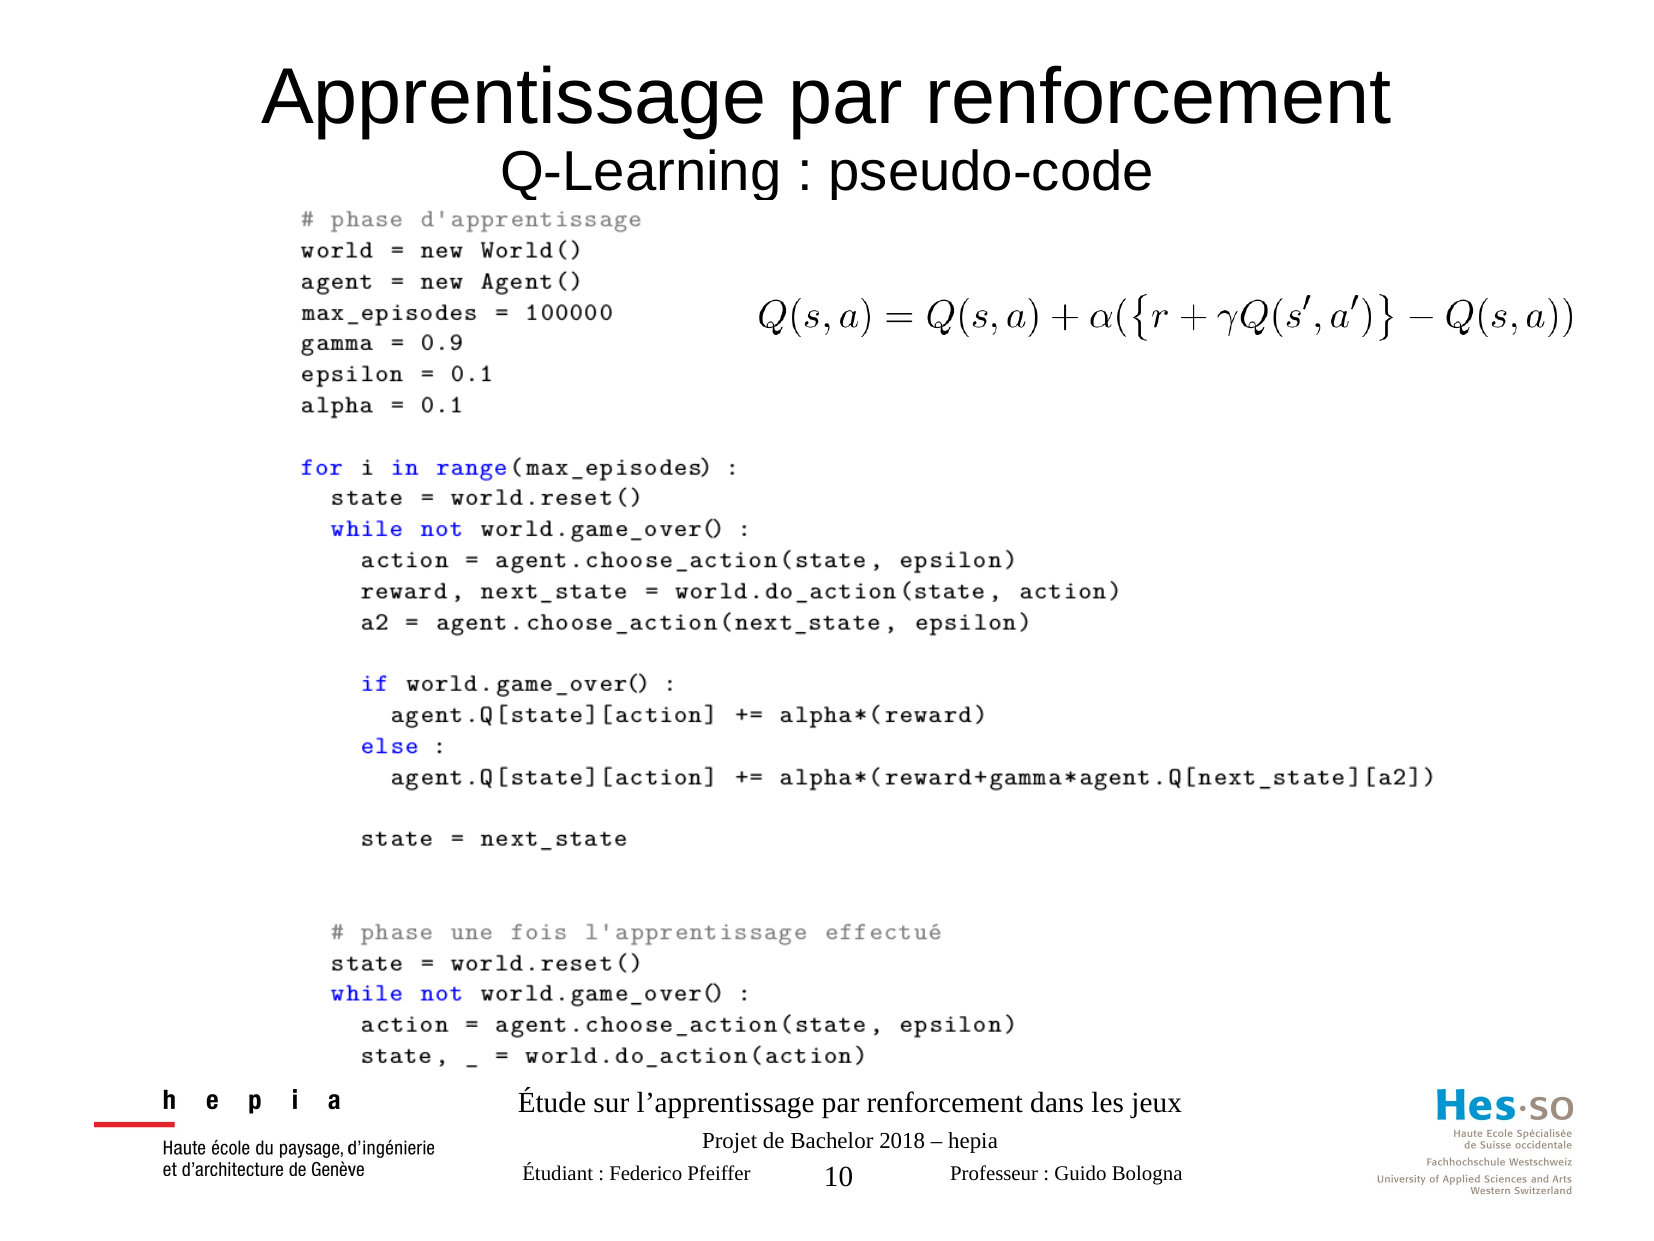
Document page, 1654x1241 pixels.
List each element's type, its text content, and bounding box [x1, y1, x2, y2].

picture [94, 1089, 434, 1176]
title Apprentissage par renforcement Q-Learning : pseudo-code [82, 23, 1571, 231]
picture [1446, 1089, 1456, 1101]
picture [295, 200, 1595, 1075]
picture [1370, 1089, 1573, 1194]
